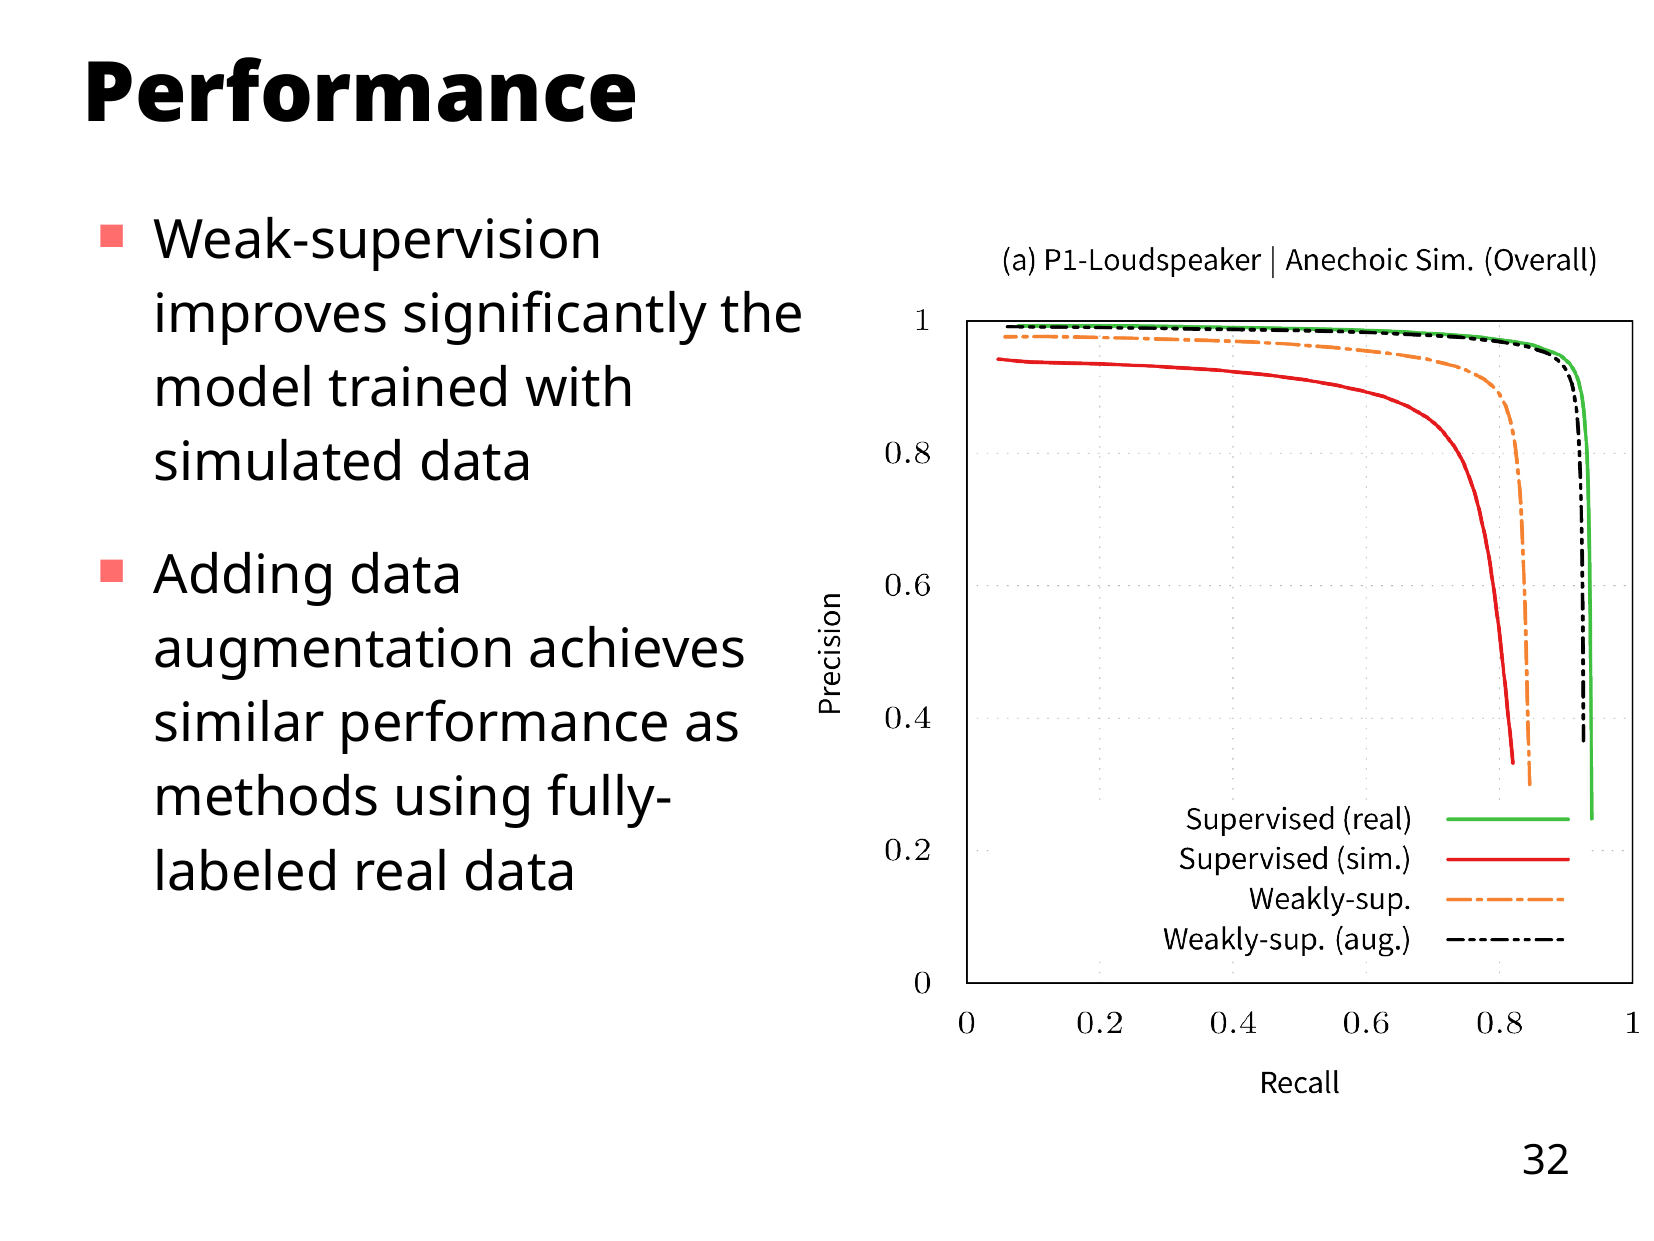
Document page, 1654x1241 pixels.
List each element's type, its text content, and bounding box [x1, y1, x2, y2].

picture [817, 200, 1654, 1111]
list Weak-supervision improves significantly the model trained with simulated data Adding data augmentation achieves similar performance as methods using fully-labeled real data [82, 200, 817, 1111]
title Performance [82, 37, 1571, 143]
